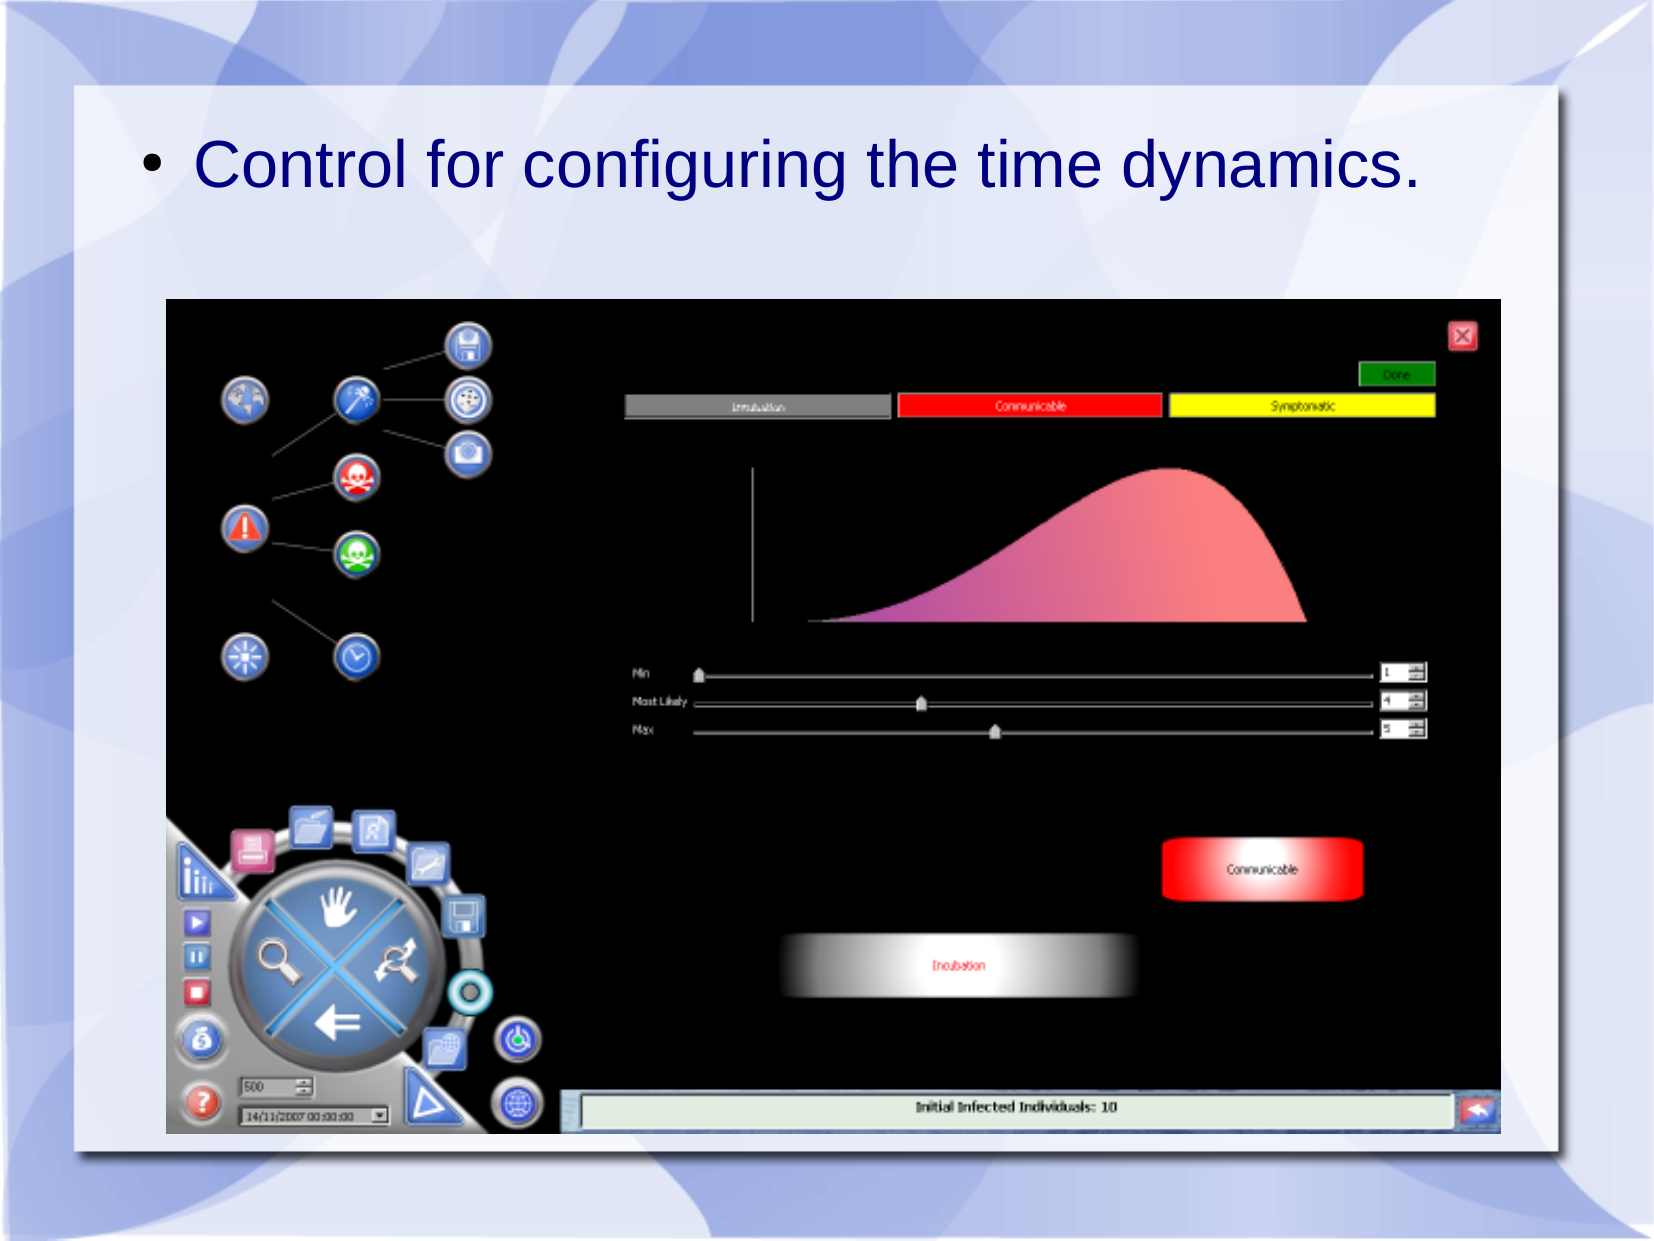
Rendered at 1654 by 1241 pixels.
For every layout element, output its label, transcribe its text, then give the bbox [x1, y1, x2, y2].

list Control for configuring the time dynamics. [122, 126, 1481, 352]
picture [0, 0, 1654, 1241]
